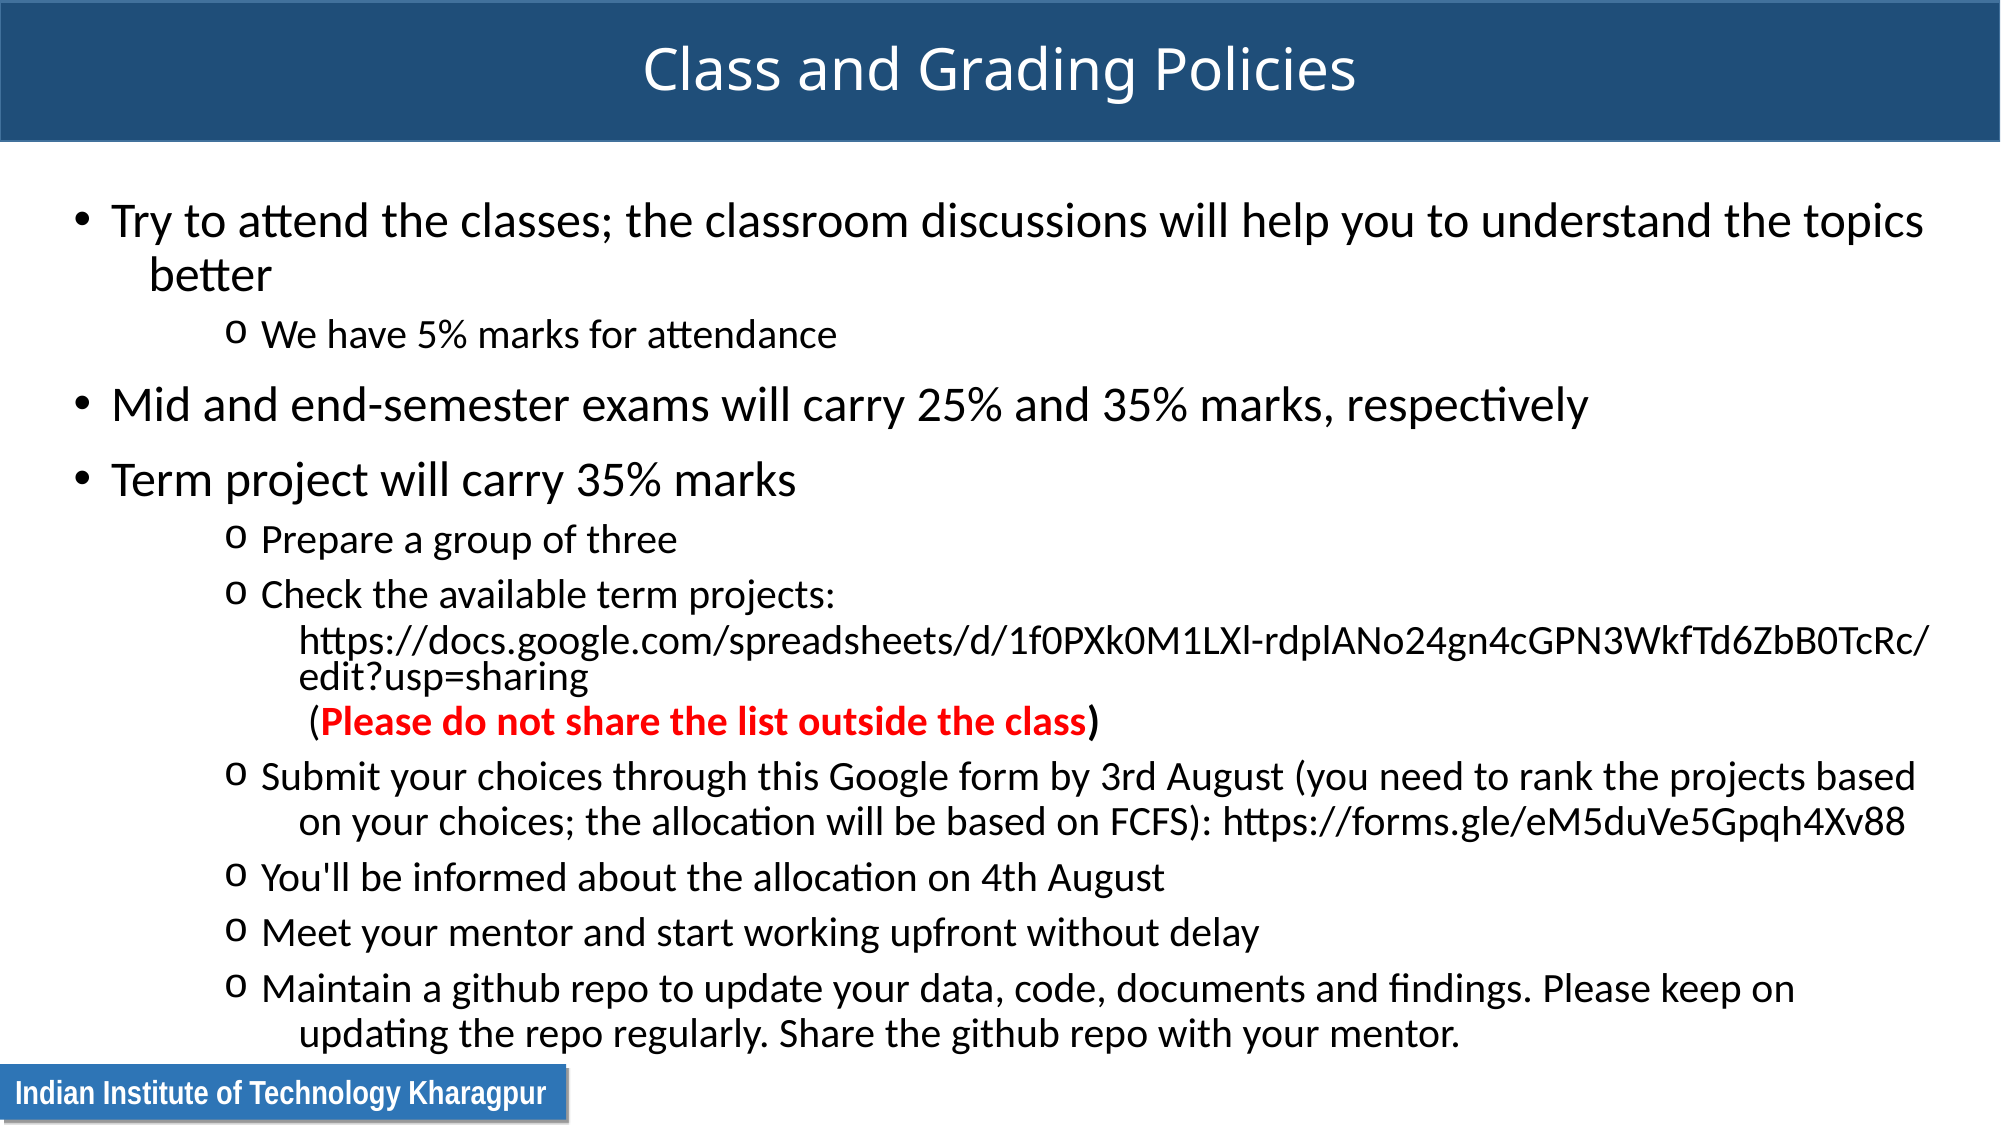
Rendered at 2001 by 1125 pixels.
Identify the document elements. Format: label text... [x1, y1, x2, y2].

title Class and Grading Policies [0, 1, 2000, 141]
list Try to attend the classes; the classroom discussions will help you to understand the topics better We have 5% marks for attendance Mid and end-semester exams will carry 25% and 35% marks, respectively Term project will carry 35% marks Prepare a group of three Check the available term projects: https://docs.google.com/spreadsheets/d/1f0PXk0M1LXl-rdplANo24gn4cGPN3WkfTd6ZbB0TcRc/edit?usp=sharing (Please do not share the list outside the class) Submit your choices through this Google form by 3rd August (you need to rank the projects based on your choices; the allocation will be based on FCFS): https://forms.gle/eM5duVe5Gpqh4Xv88 You'll be informed about the allocation on 4th August Meet your mentor and start working upfront without delay Maintain a github repo to update your data, code, documents and findings. Please keep on updating the repo regularly. Share the github repo with your mentor. [58, 186, 1954, 1065]
